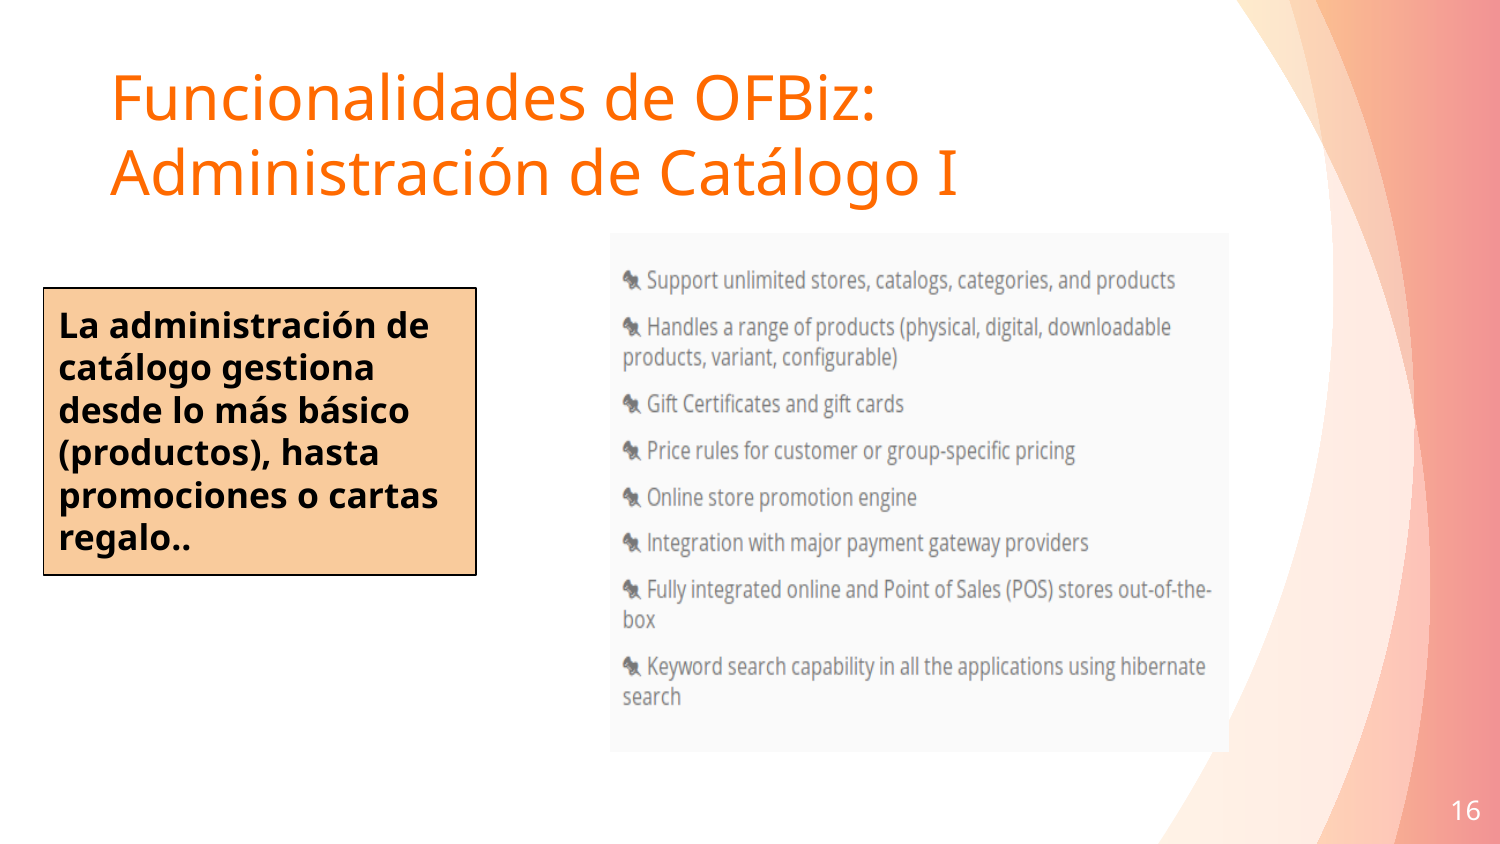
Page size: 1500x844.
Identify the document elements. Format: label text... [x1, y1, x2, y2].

picture [610, 233, 1229, 752]
text_box La administración de catálogo gestiona desde lo más básico (productos), hasta promociones o cartas regalo.. [43, 287, 477, 575]
slide_number 1 [1391, 779, 1482, 844]
title Funcionalidades de OFBiz: Administración de Catálogo I [110, 86, 1295, 209]
